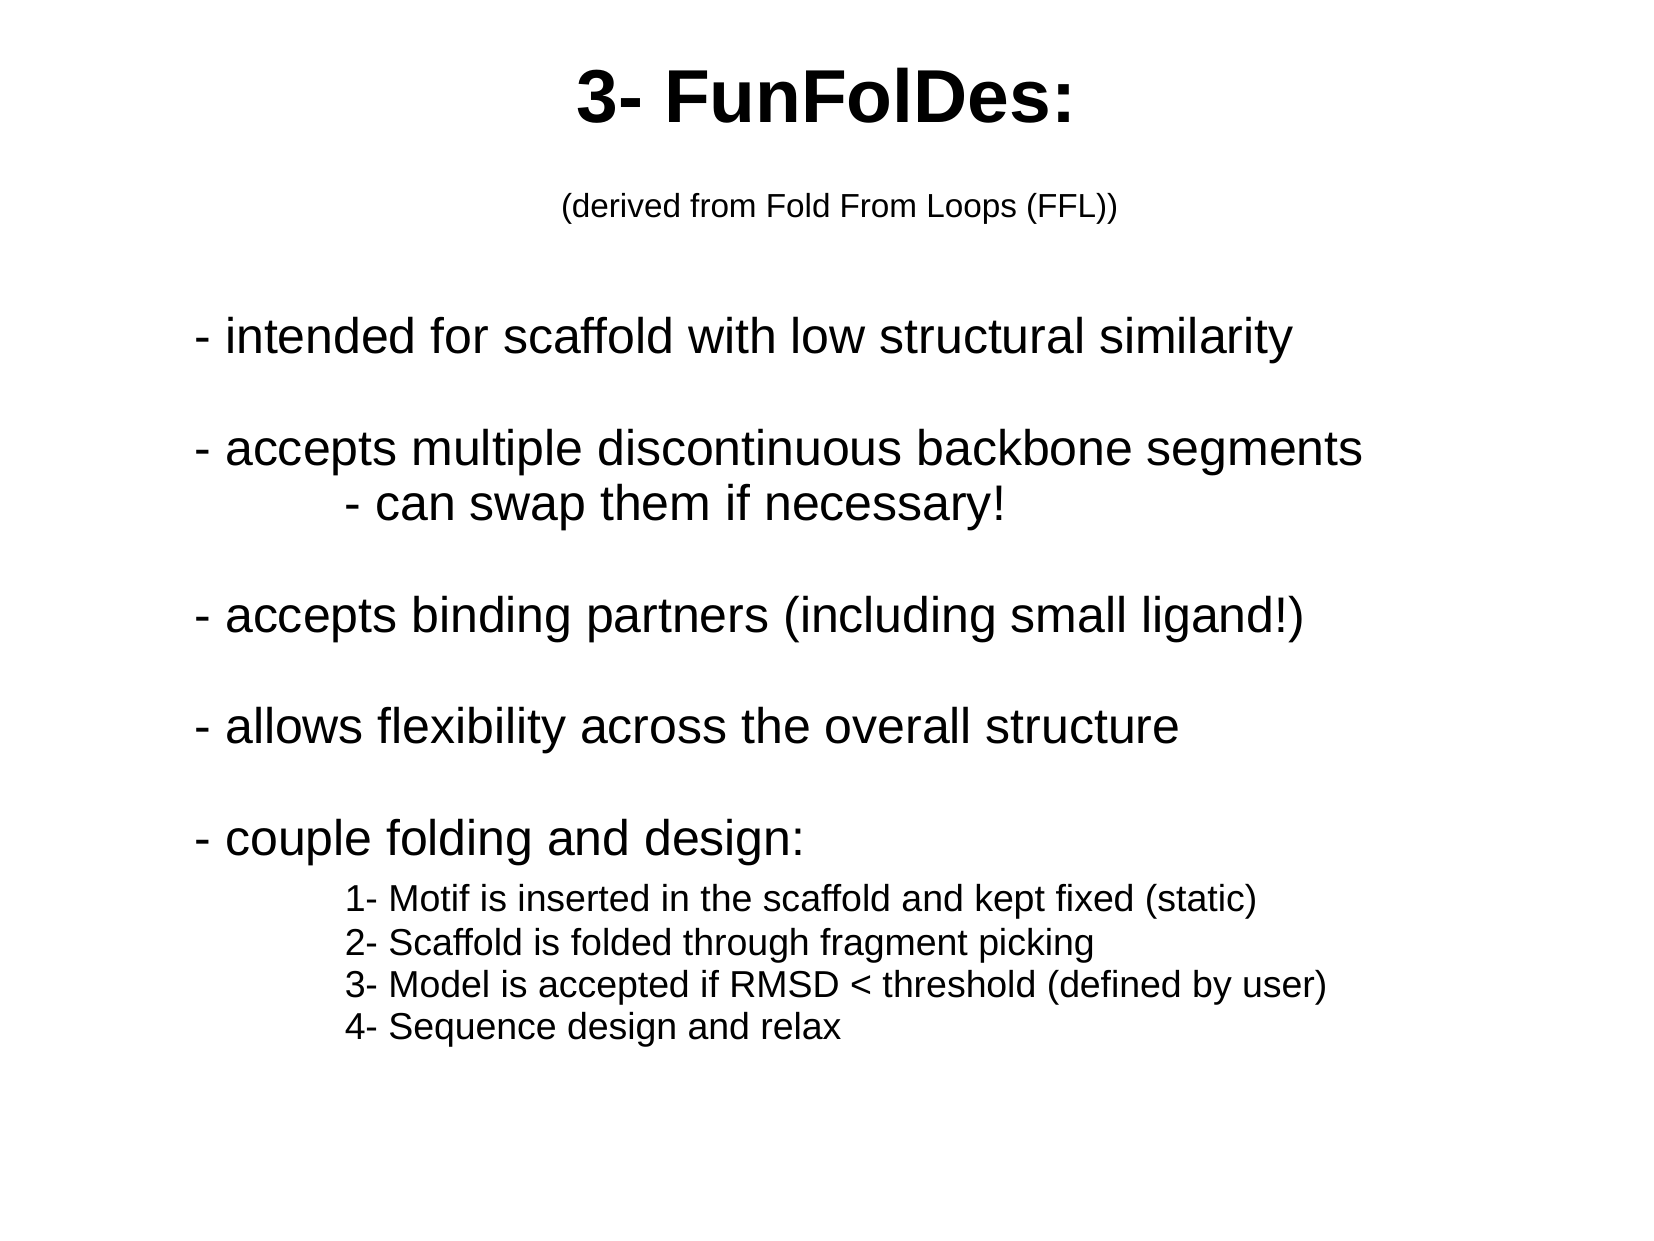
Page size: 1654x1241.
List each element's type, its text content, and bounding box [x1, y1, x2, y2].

text_box 3- FunFolDes: [0, 47, 1654, 146]
text_box (derived from Fold From Loops (FFL)) - intended for scaffold with low structural similarity - accepts multiple discontinuous backbone segments - can swap them if necessary! - accepts binding partners (including small ligand!) - allows flexibility across the overall structure - couple folding and design: 1- Motif is inserted in the scaffold and kept fixed (static) 2- Scaffold is folded through fragment picking 3- Model is accepted if RMSD < threshold (defined by user) 4- Sequence design and relax [180, 180, 1501, 1095]
